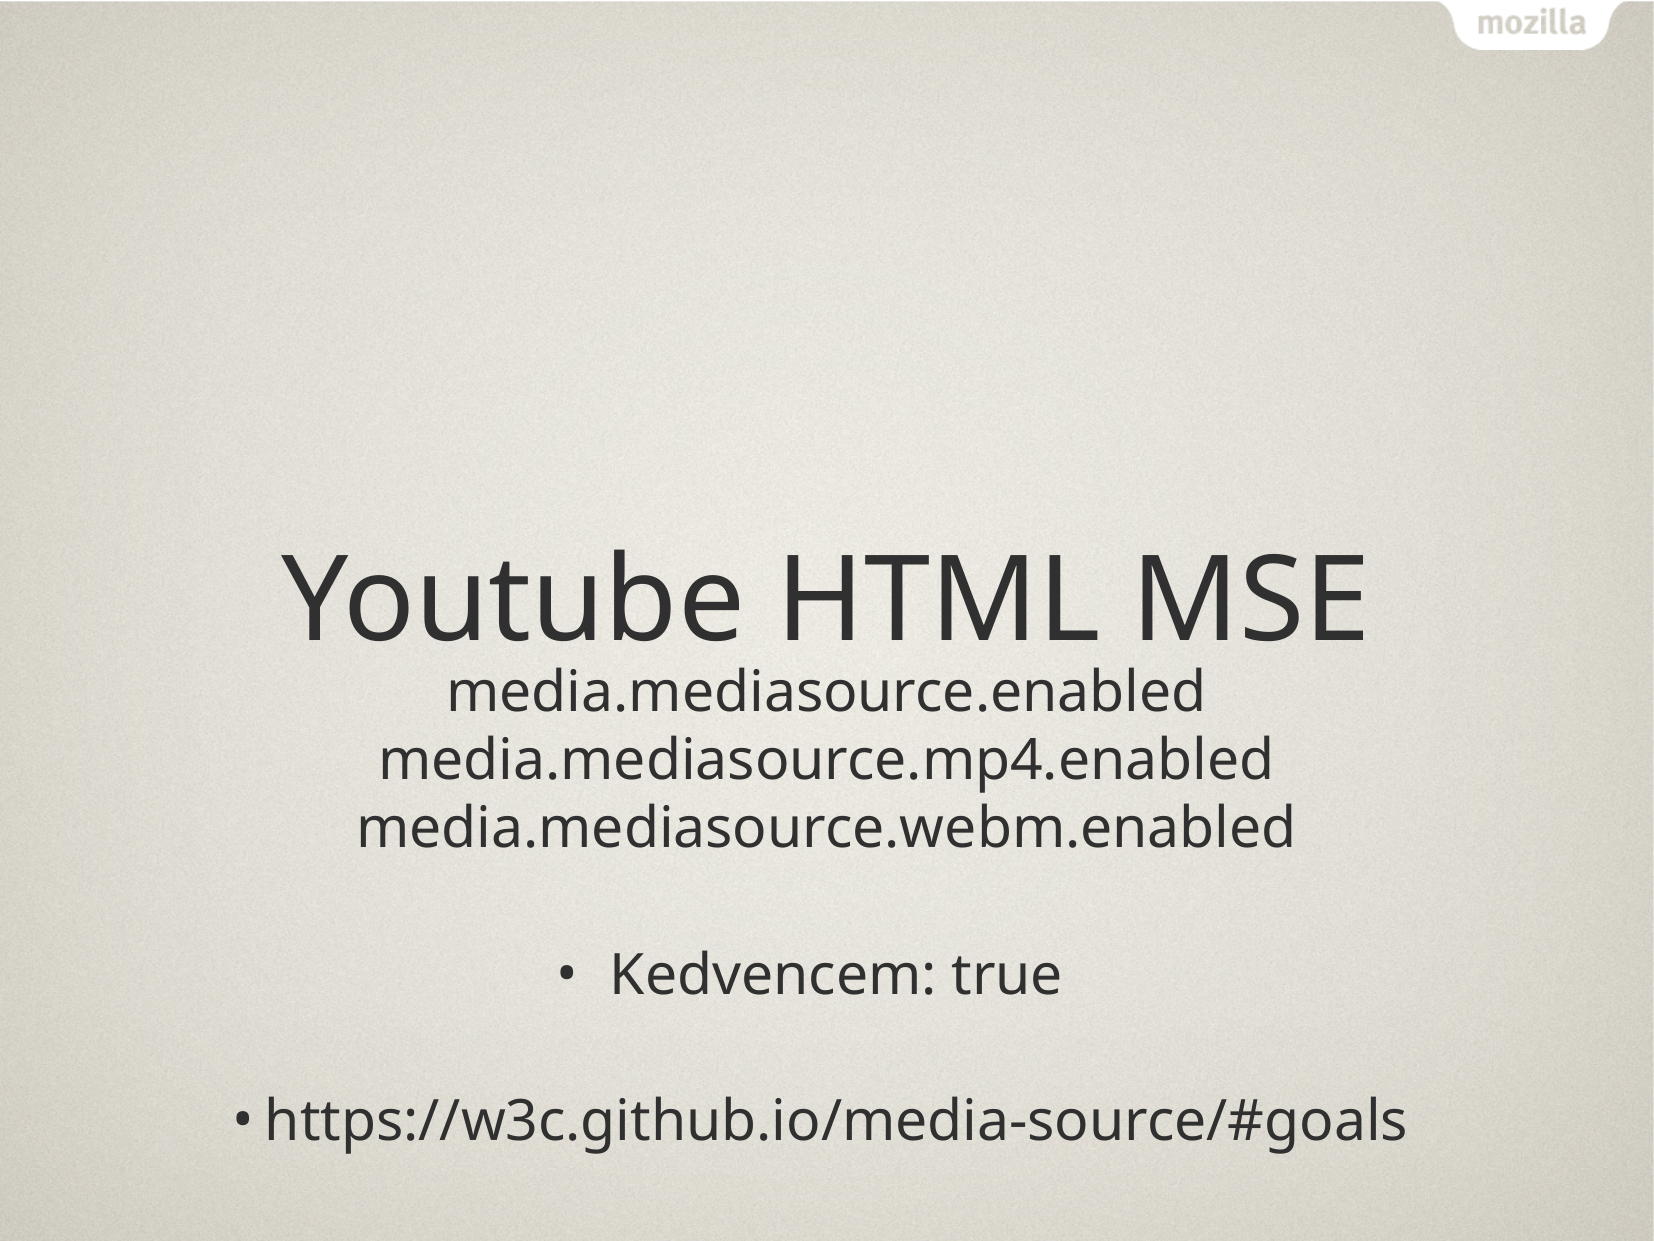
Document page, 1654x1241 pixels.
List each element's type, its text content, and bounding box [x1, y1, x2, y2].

title Youtube HTML MSE [45, 260, 1609, 645]
list media.mediasource.enabled media.mediasource.mp4.enabled media.mediasource.webm.enabled Kedvencem: true https://w3c.github.io/media-source/#goals [45, 645, 1609, 1164]
picture [0, 0, 1654, 1241]
